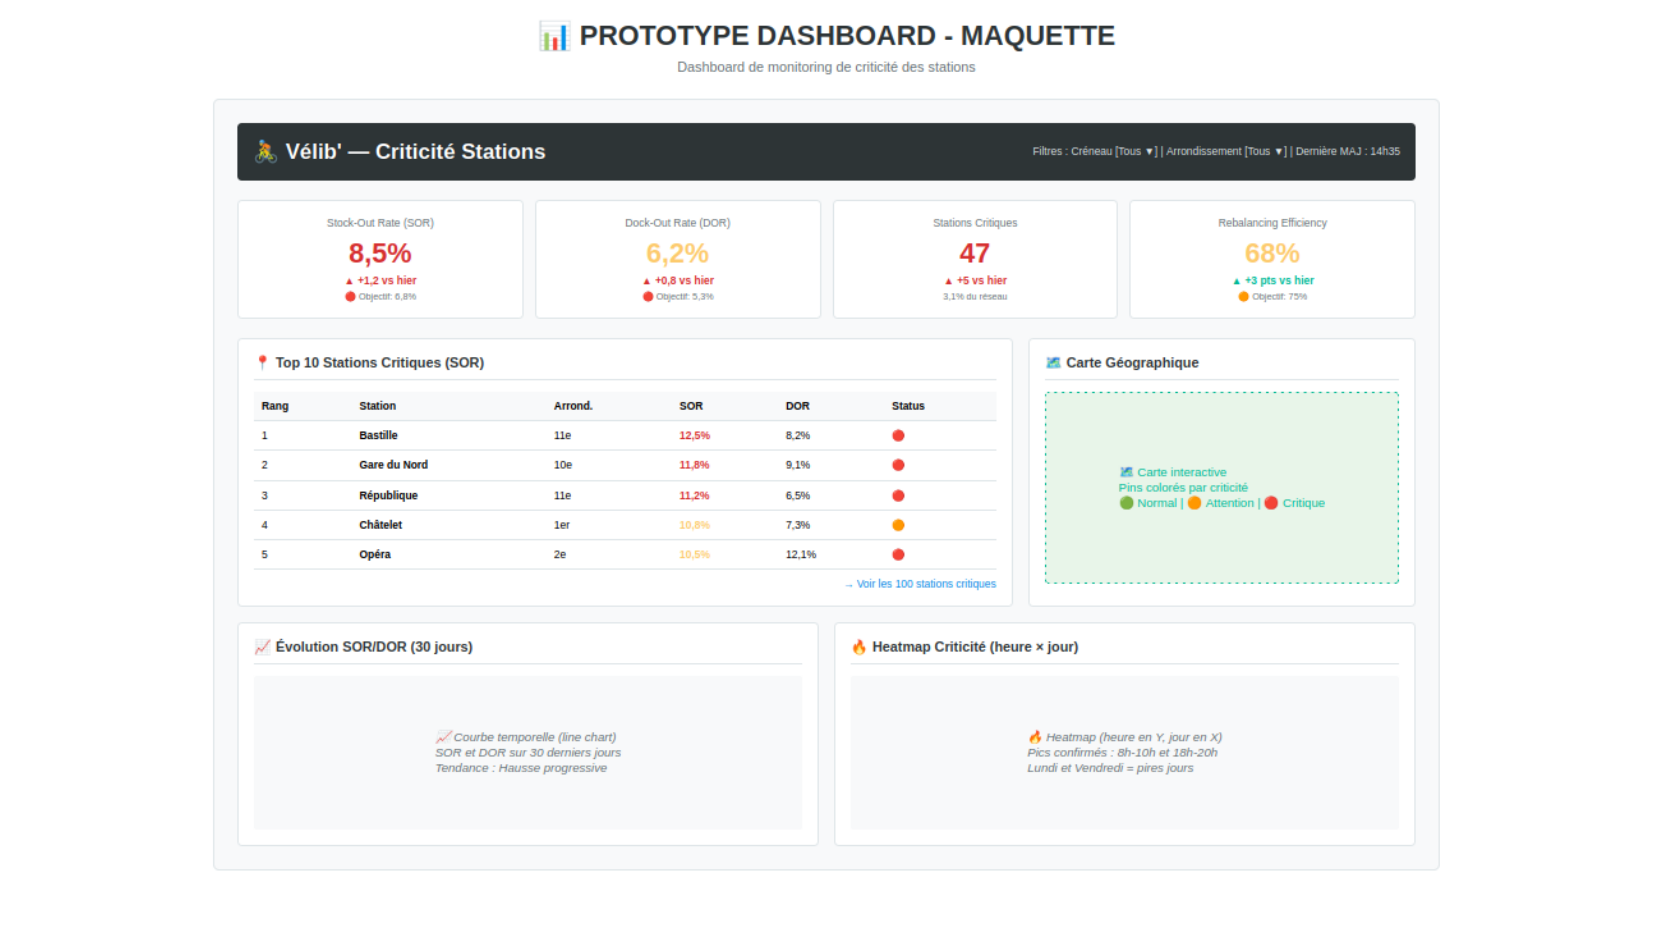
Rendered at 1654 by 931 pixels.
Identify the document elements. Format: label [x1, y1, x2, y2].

picture [203, 0, 1463, 886]
